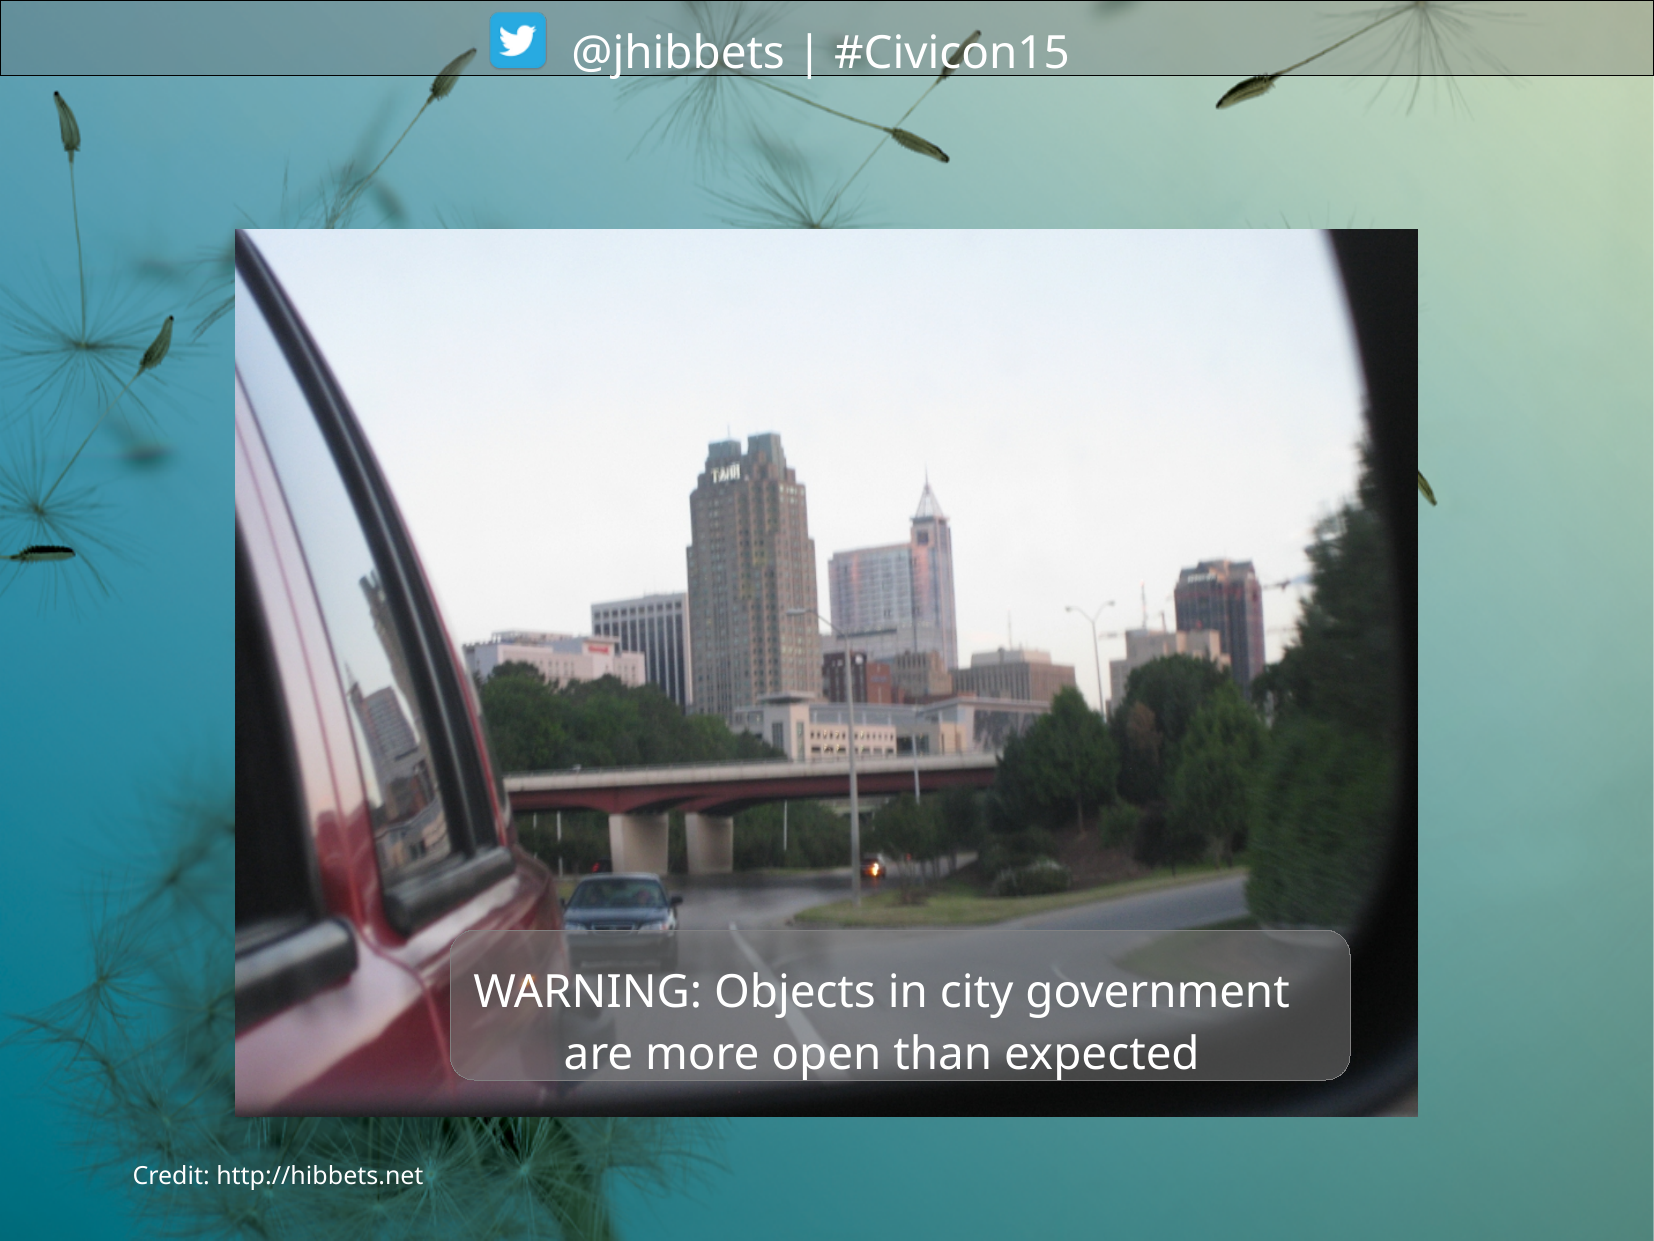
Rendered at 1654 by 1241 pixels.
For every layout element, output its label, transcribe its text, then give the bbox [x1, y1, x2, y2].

text_box WARNING: Objects in city government are more open than expected [458, 950, 1359, 1068]
picture [488, 11, 549, 72]
picture [0, 76, 1654, 1241]
text_box [450, 930, 1350, 1081]
text_box Credit: http://hibbets.net [117, 1150, 444, 1194]
